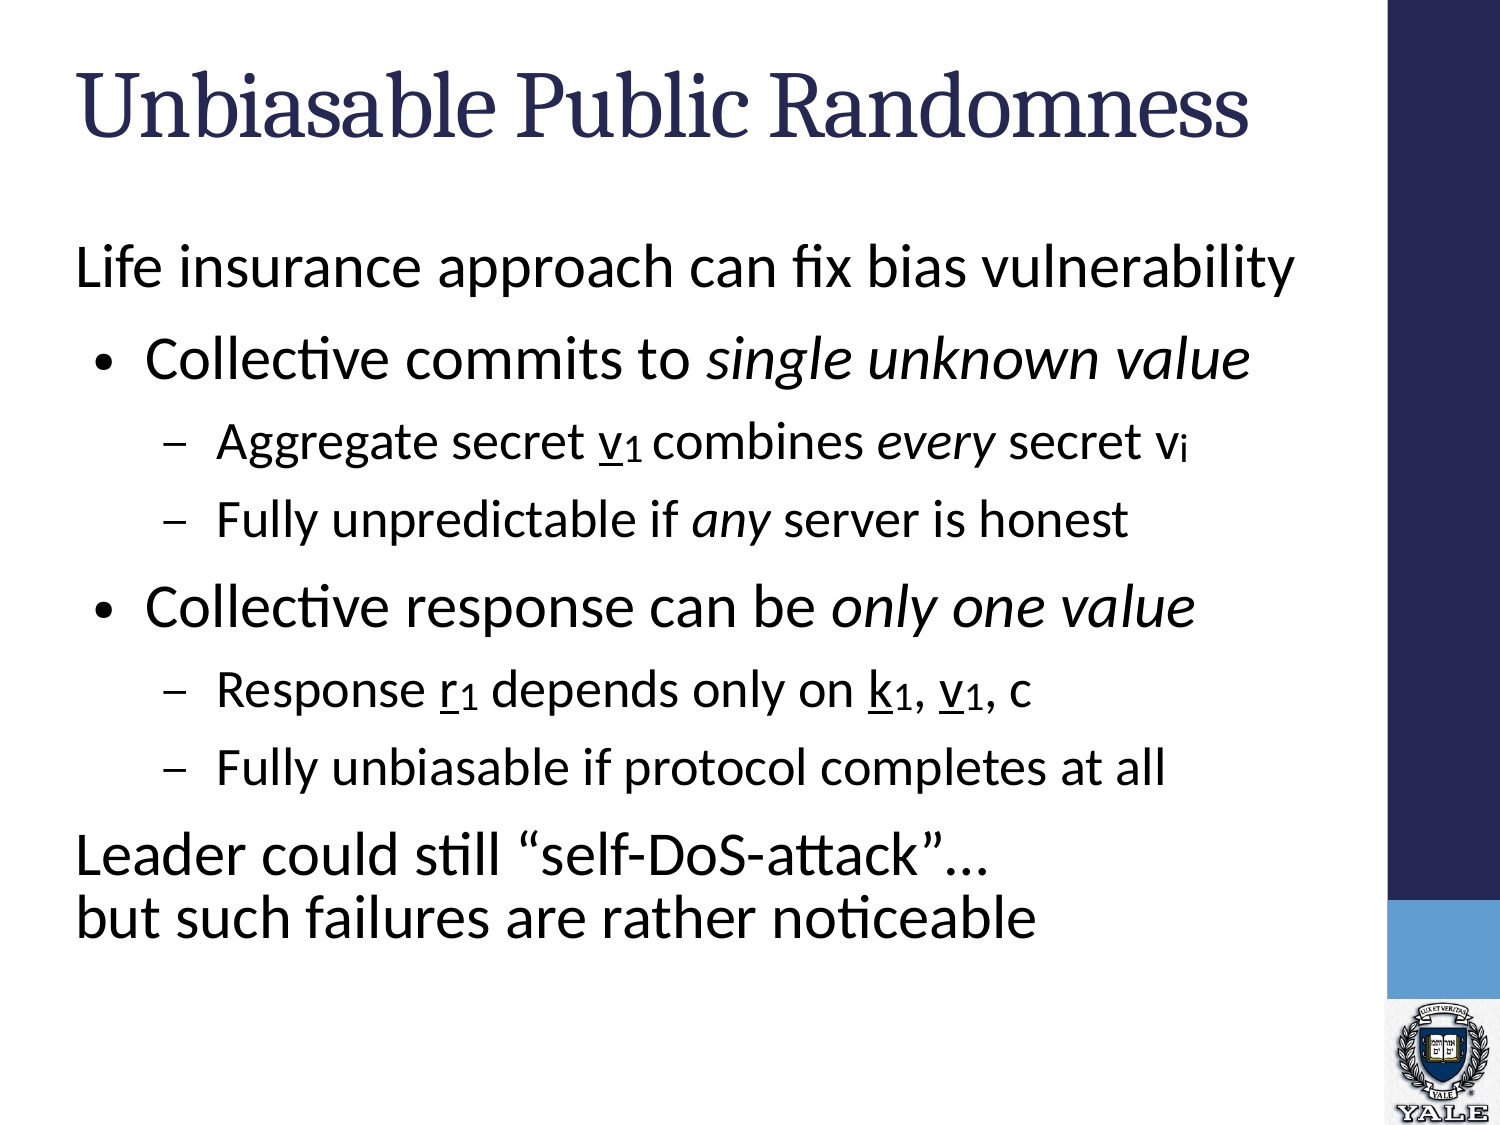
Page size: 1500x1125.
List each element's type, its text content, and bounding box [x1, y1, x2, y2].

list Life insurance approach can fix bias vulnerability Collective commits to single unknown value Aggregate secret v1 combines every secret vi Fully unpredictable if any server is honest Collective response can be only one value Response r1 depends only on k1, v1, c Fully unbiasable if protocol completes at all Leader could still “self-DoS-attack”… but such failures are rather noticeable [75, 239, 1325, 1063]
picture [1384, 999, 1500, 1125]
title Unbiasable Public Randomness [75, 12, 1325, 200]
